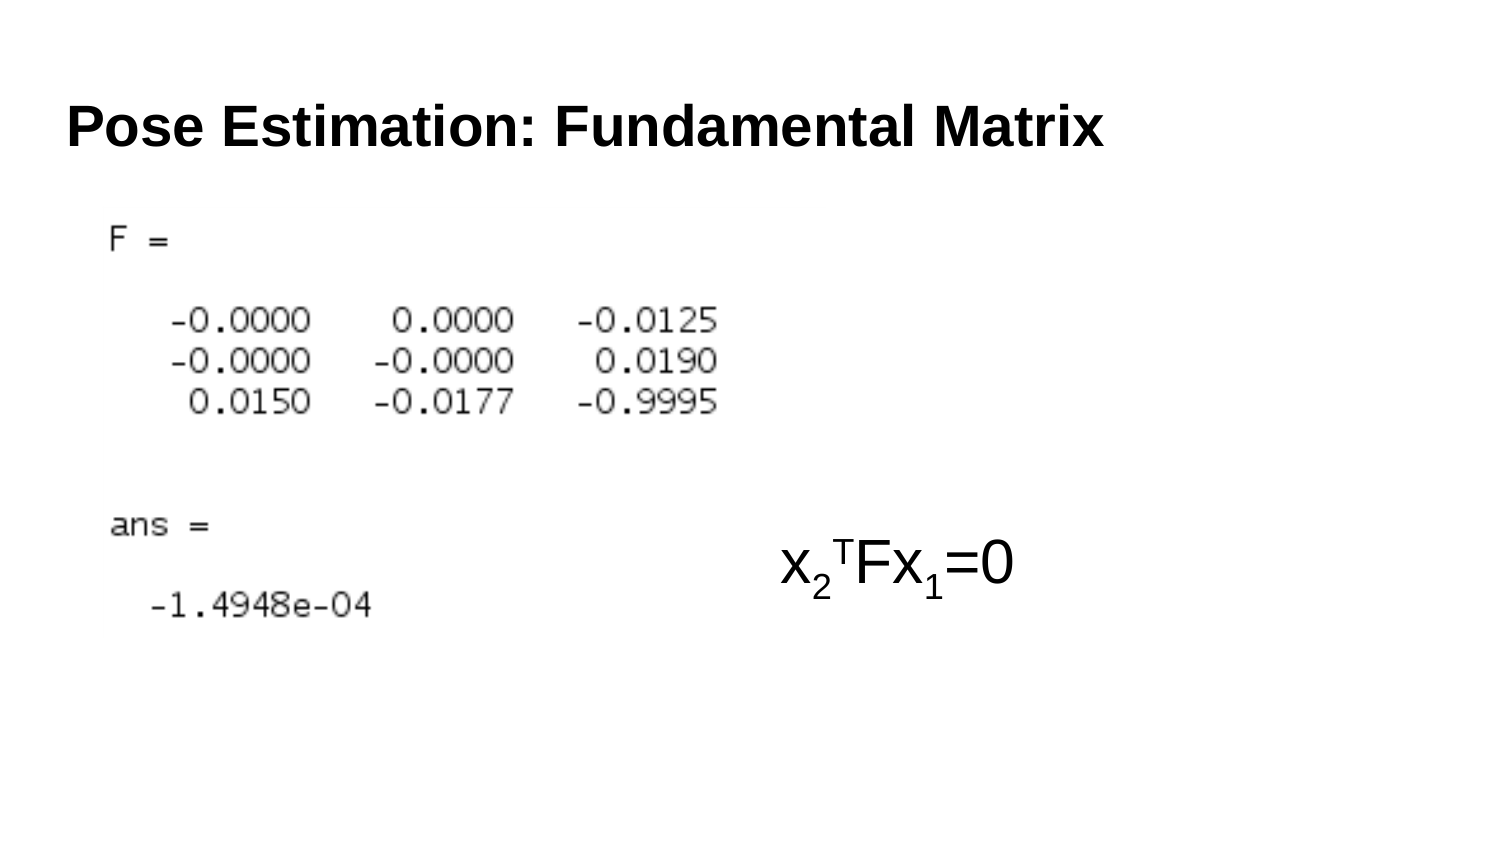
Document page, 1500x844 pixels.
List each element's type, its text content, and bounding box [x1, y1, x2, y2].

title Pose Estimation: Fundamental Matrix [51, 72, 1449, 167]
picture [102, 206, 826, 638]
text_box x2TFx1=0 [748, 506, 1120, 640]
